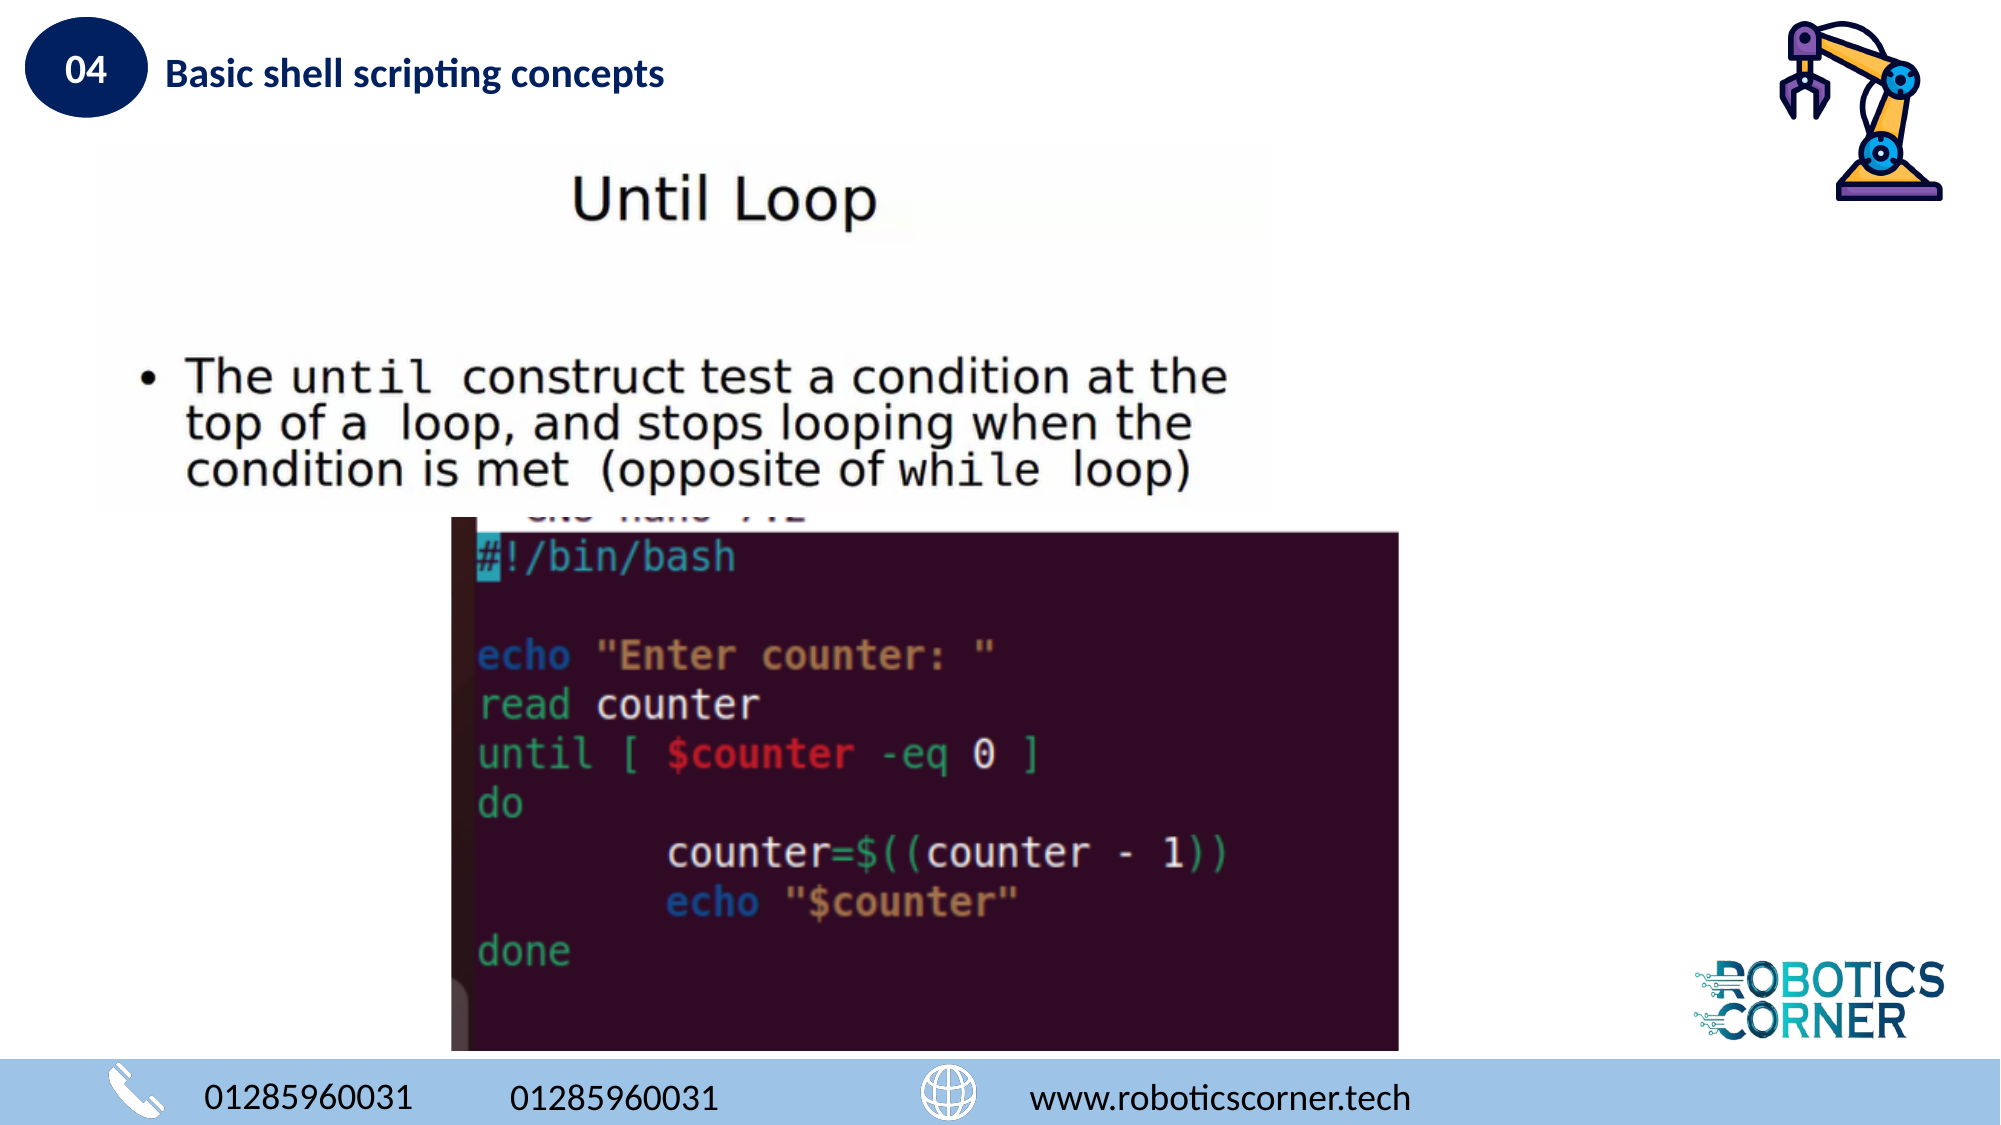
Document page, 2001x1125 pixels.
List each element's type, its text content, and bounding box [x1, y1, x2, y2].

text_box 01285960031 [189, 1064, 495, 1125]
text_box 01285960031 [495, 1064, 827, 1125]
text_box Basic shell scripting concepts [150, 38, 705, 154]
picture [103, 1057, 170, 1124]
text_box [1953, 1059, 2000, 1125]
picture [1771, 21, 1951, 201]
text_box [0, 1059, 915, 1125]
picture [915, 1059, 981, 1125]
text_box [981, 1059, 1680, 1125]
picture [97, 144, 1271, 511]
picture [451, 517, 1399, 1051]
text_box 04 [22, 14, 150, 121]
text_box www.roboticscorner.tech [1014, 1065, 1546, 1125]
picture [1680, 859, 1953, 1125]
